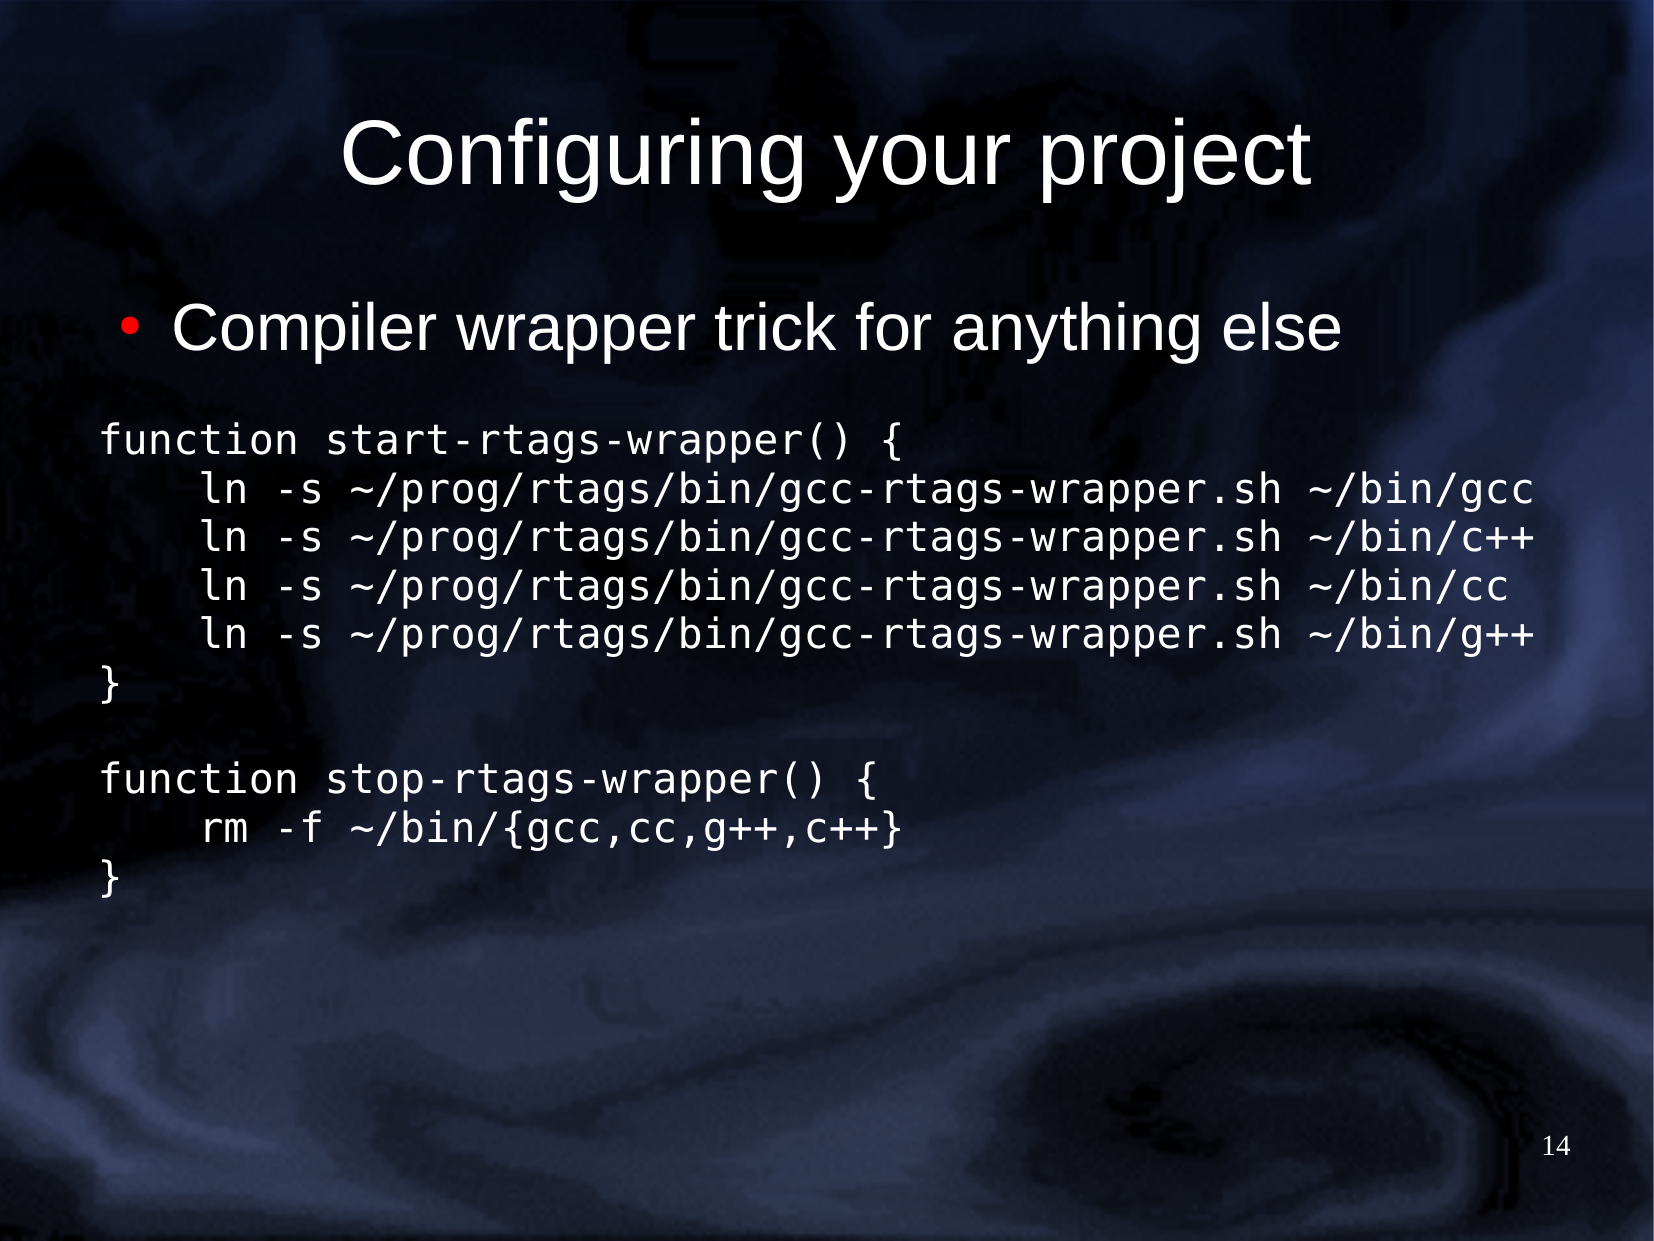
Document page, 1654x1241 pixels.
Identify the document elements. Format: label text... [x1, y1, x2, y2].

list Compiler wrapper trick for anything else [82, 290, 1571, 1010]
text_box function start-rtags-wrapper() { ln -s ~/prog/rtags/bin/gcc-rtags-wrapper.sh ~/bin/gcc ln -s ~/prog/rtags/bin/gcc-rtags-wrapper.sh ~/bin/c++ ln -s ~/prog/rtags/bin/gcc-rtags-wrapper.sh ~/bin/cc ln -s ~/prog/rtags/bin/gcc-rtags-wrapper.sh ~/bin/g++ } function stop-rtags-wrapper() { rm -f ~/bin/{gcc,cc,g++,c++} } [82, 360, 1564, 1241]
picture [0, 0, 1654, 1241]
title Configuring your project [82, 49, 1571, 257]
